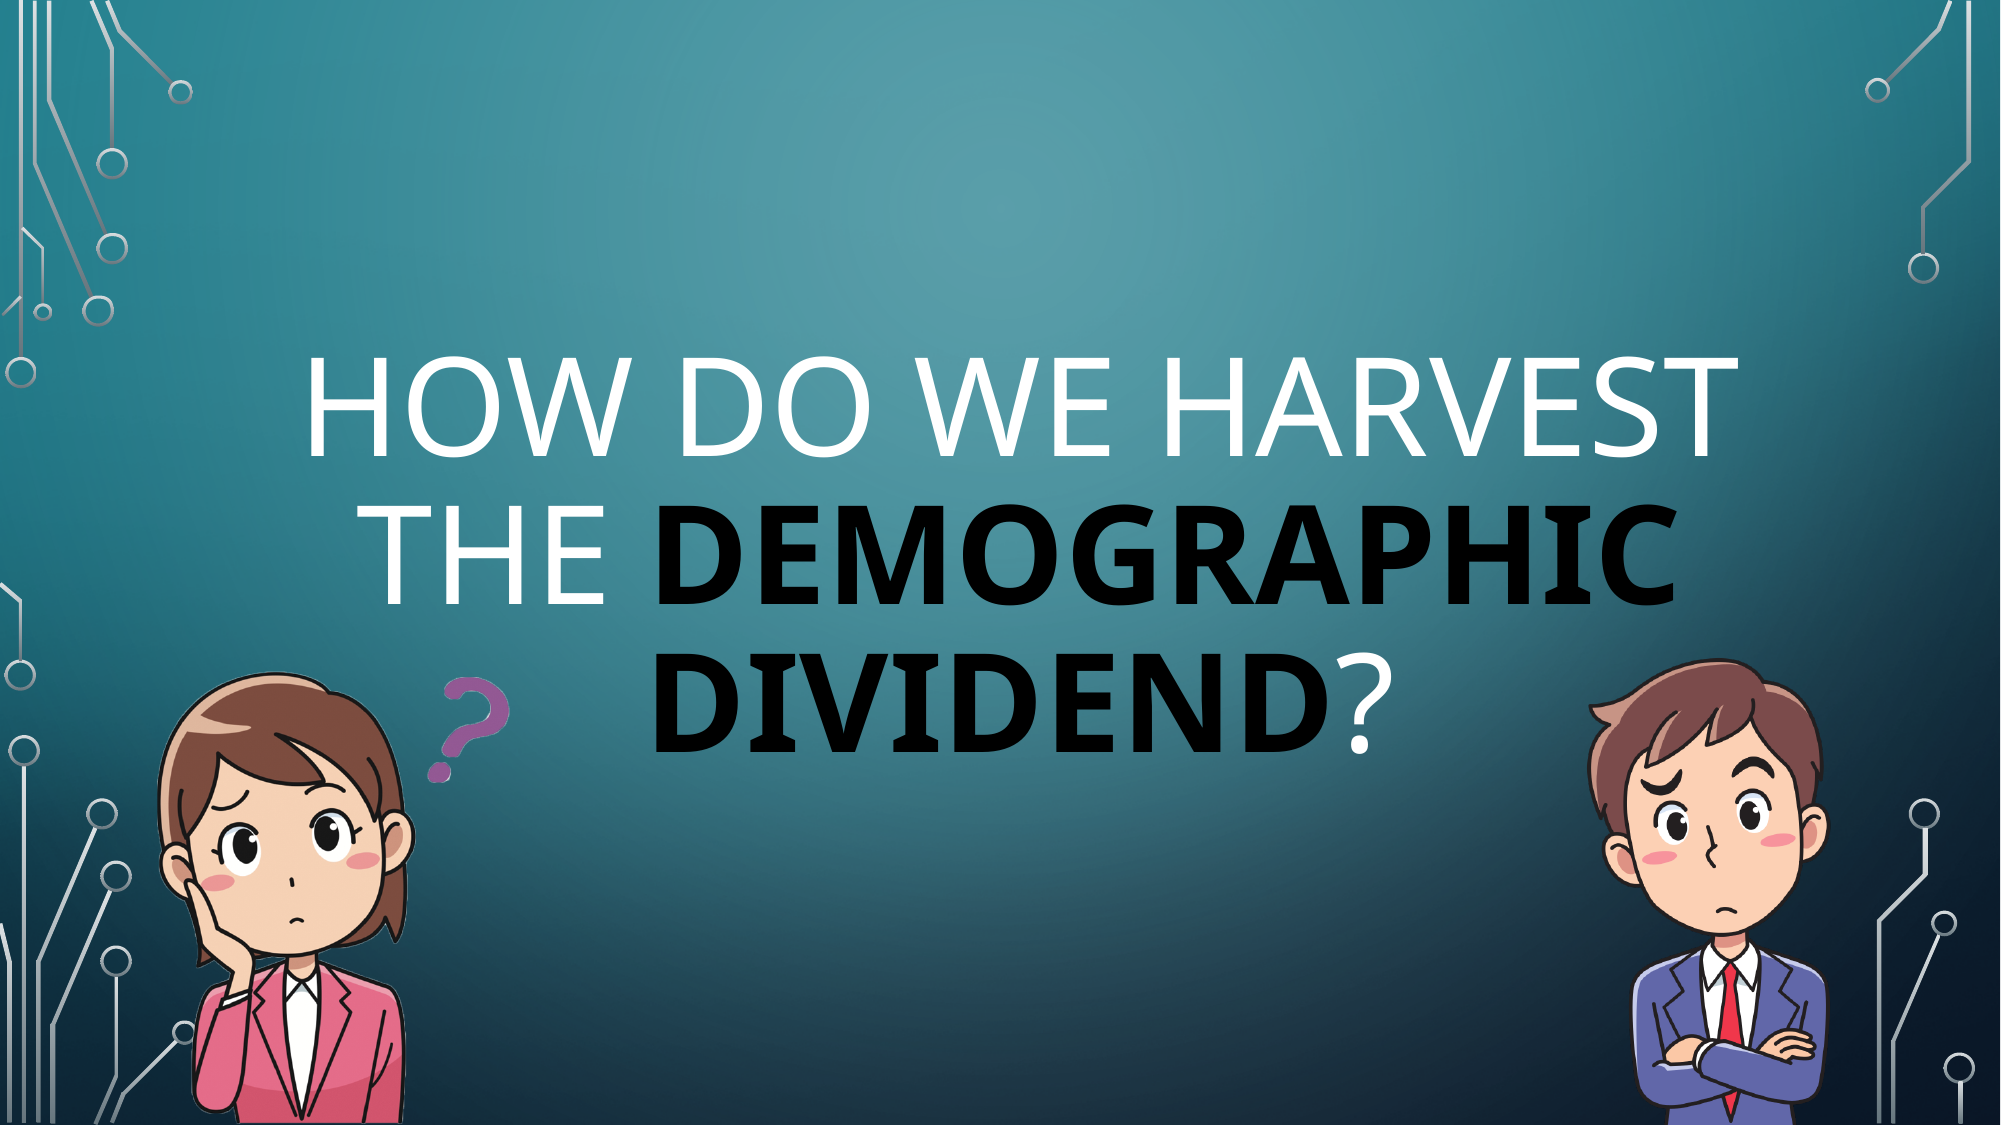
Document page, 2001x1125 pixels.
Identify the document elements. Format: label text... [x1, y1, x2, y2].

picture [1584, 655, 1833, 1125]
picture [137, 584, 548, 1125]
title HOW DO WE HARVEST THE Demographic dividend? [207, 329, 1833, 573]
